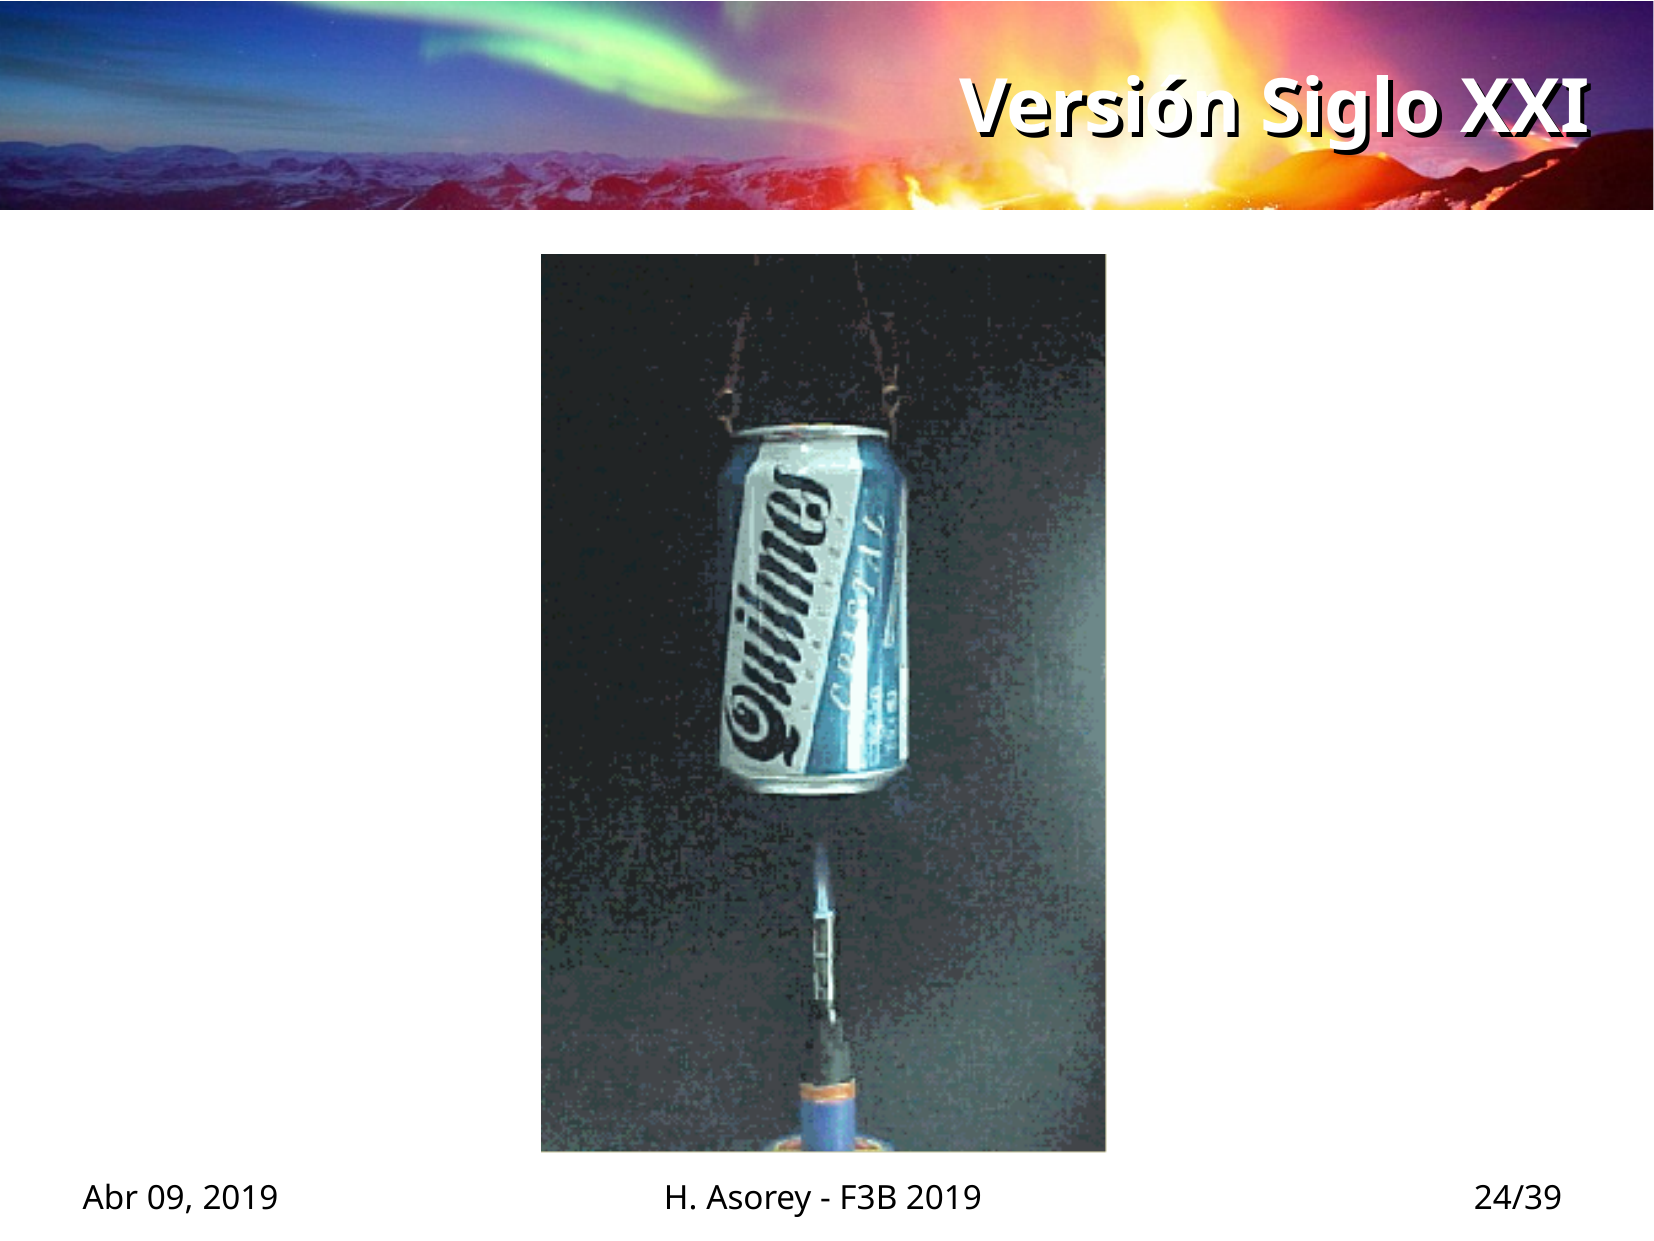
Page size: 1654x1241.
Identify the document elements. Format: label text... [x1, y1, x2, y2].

picture [541, 254, 1109, 1156]
title Versión Siglo XXI [45, 15, 1606, 191]
picture [0, 1, 1654, 210]
